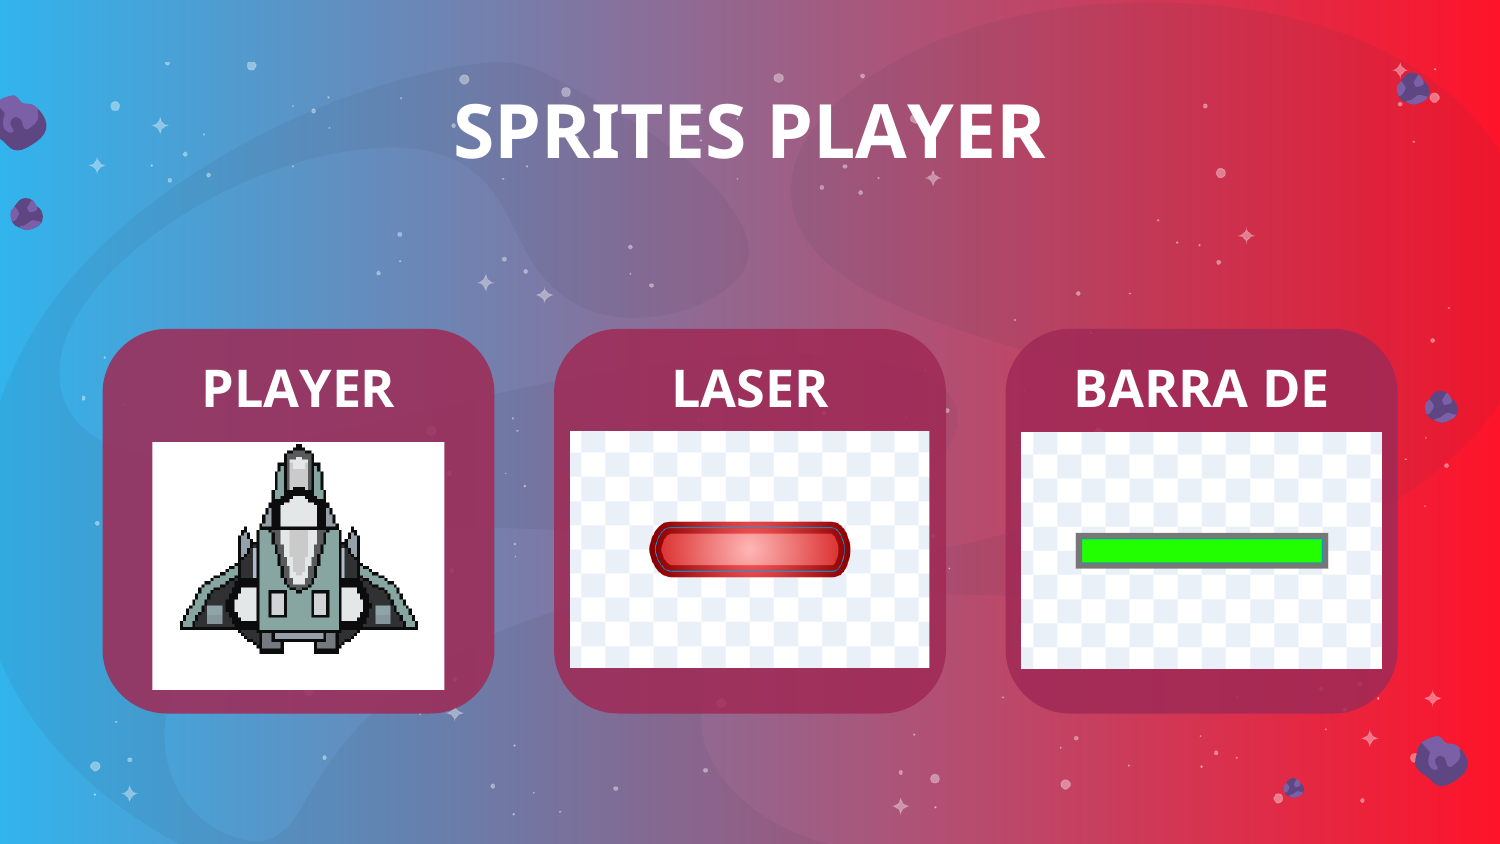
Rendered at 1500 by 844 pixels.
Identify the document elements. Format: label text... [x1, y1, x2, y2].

picture [152, 442, 445, 690]
title SPRITES PLAYER [186, 83, 1314, 162]
title BARRA DE VIDA [1021, 355, 1382, 412]
title PLAYER [118, 355, 479, 412]
picture [1021, 432, 1382, 669]
picture [570, 431, 930, 668]
title LASER [569, 355, 931, 412]
